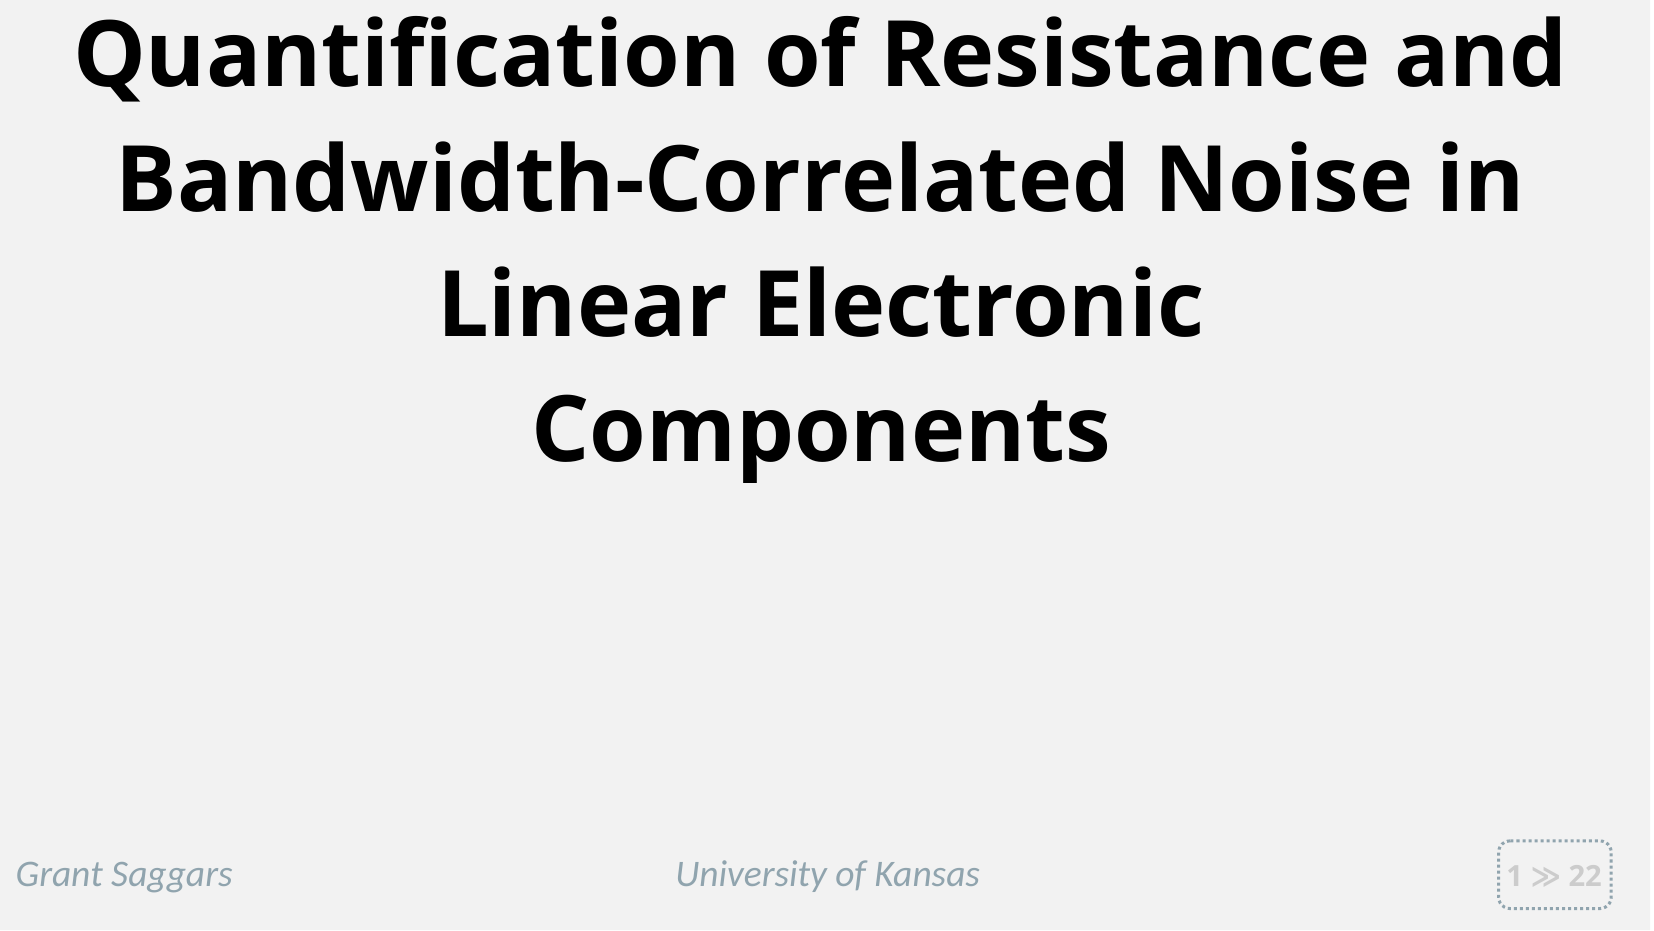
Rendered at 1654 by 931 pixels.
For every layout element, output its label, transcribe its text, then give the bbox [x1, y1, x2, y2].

title Quantification of Resistance and Bandwidth-Correlated Noise in Linear Electronic Components [29, 0, 1613, 478]
